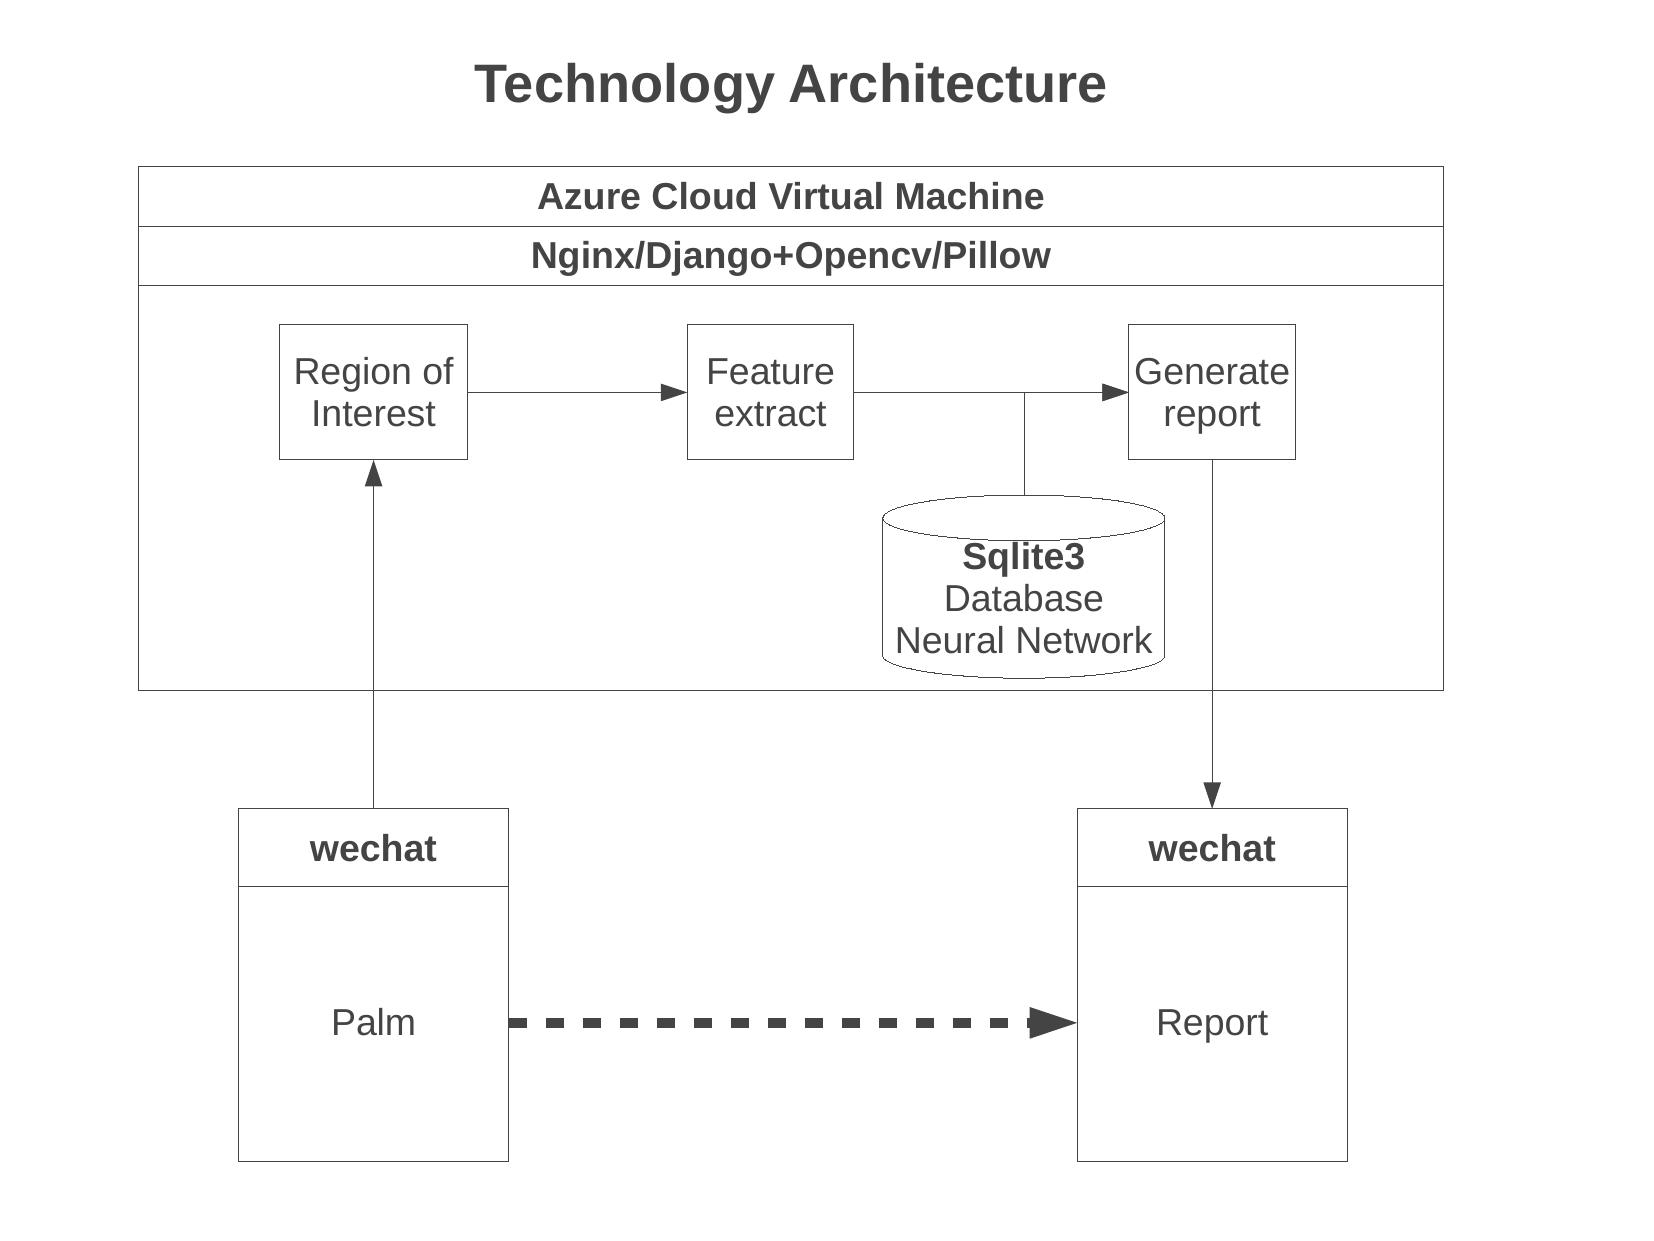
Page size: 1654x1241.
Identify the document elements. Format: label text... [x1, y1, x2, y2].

text_box [138, 286, 1444, 691]
text_box wechat [238, 808, 509, 887]
text_box [374, 393, 1212, 691]
text_box Report [1077, 887, 1348, 1162]
text_box Generate report [1128, 324, 1296, 460]
text_box wechat [1077, 808, 1348, 887]
text_box Azure Cloud Virtual Machine [138, 166, 1444, 227]
text_box Sqlite3 Database Neural Network [882, 519, 1165, 679]
text_box Region of Interest [279, 324, 468, 460]
text_box Palm [238, 887, 509, 1162]
text_box Technology Architecture [351, 54, 1233, 115]
text_box Nginx/Django+Opencv/Pillow [138, 227, 1444, 286]
text_box Feature extract [687, 324, 854, 460]
